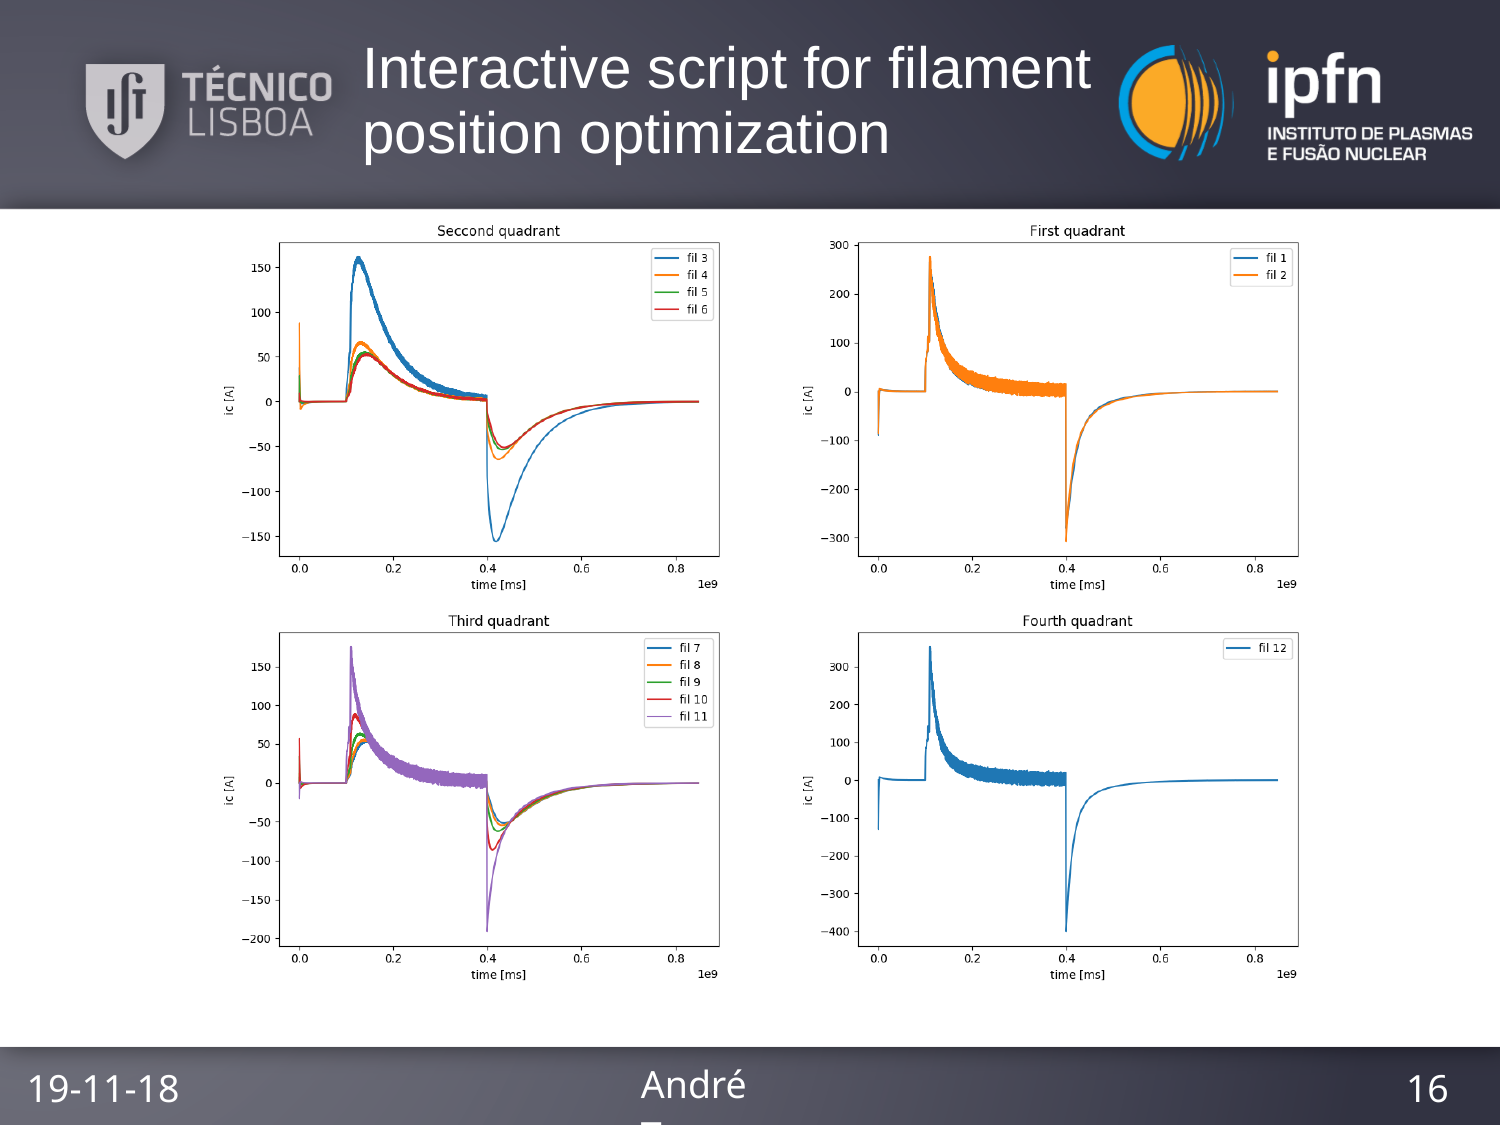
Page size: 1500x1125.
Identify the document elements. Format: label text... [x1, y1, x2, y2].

picture [0, 0, 1500, 1125]
title Interactive script for filament position optimization [362, 2, 1158, 198]
